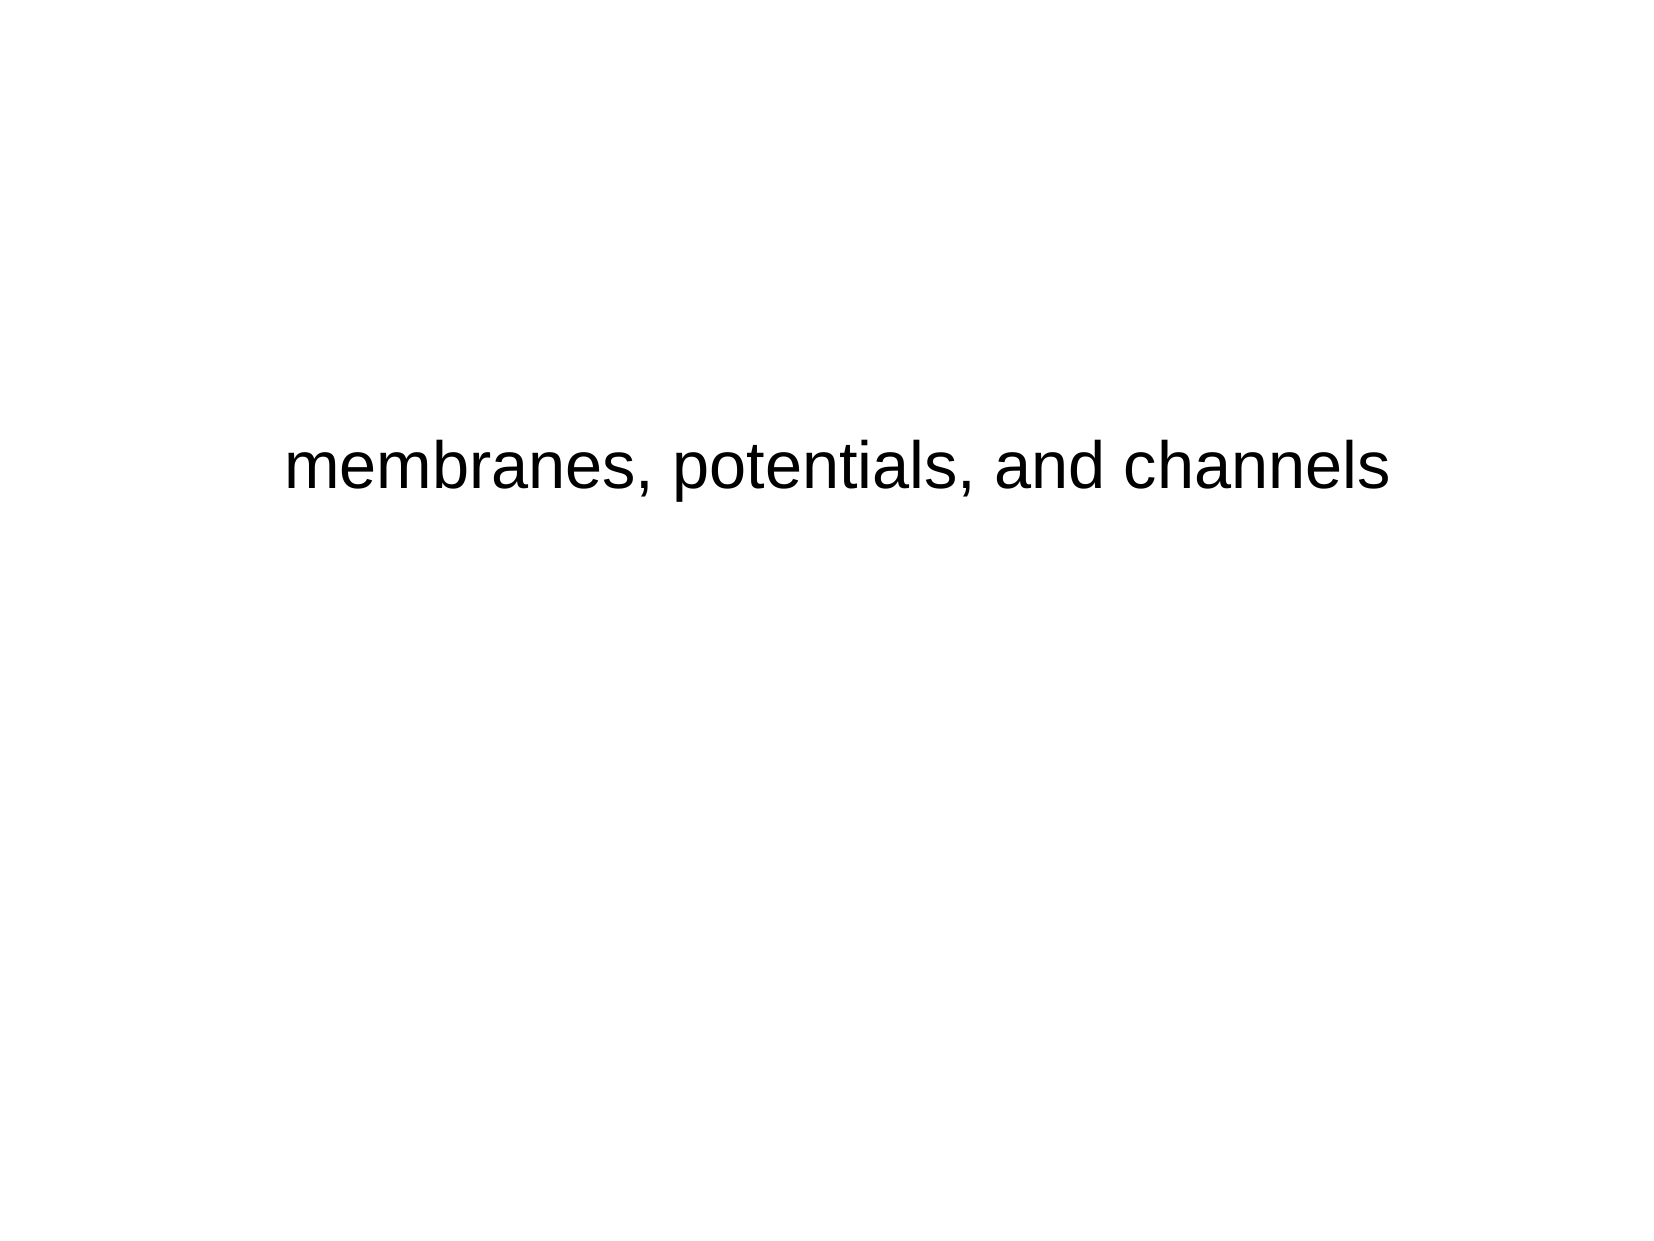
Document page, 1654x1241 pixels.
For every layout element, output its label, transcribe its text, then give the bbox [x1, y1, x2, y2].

subtitle membranes, potentials, and channels [22, 19, 1654, 1166]
